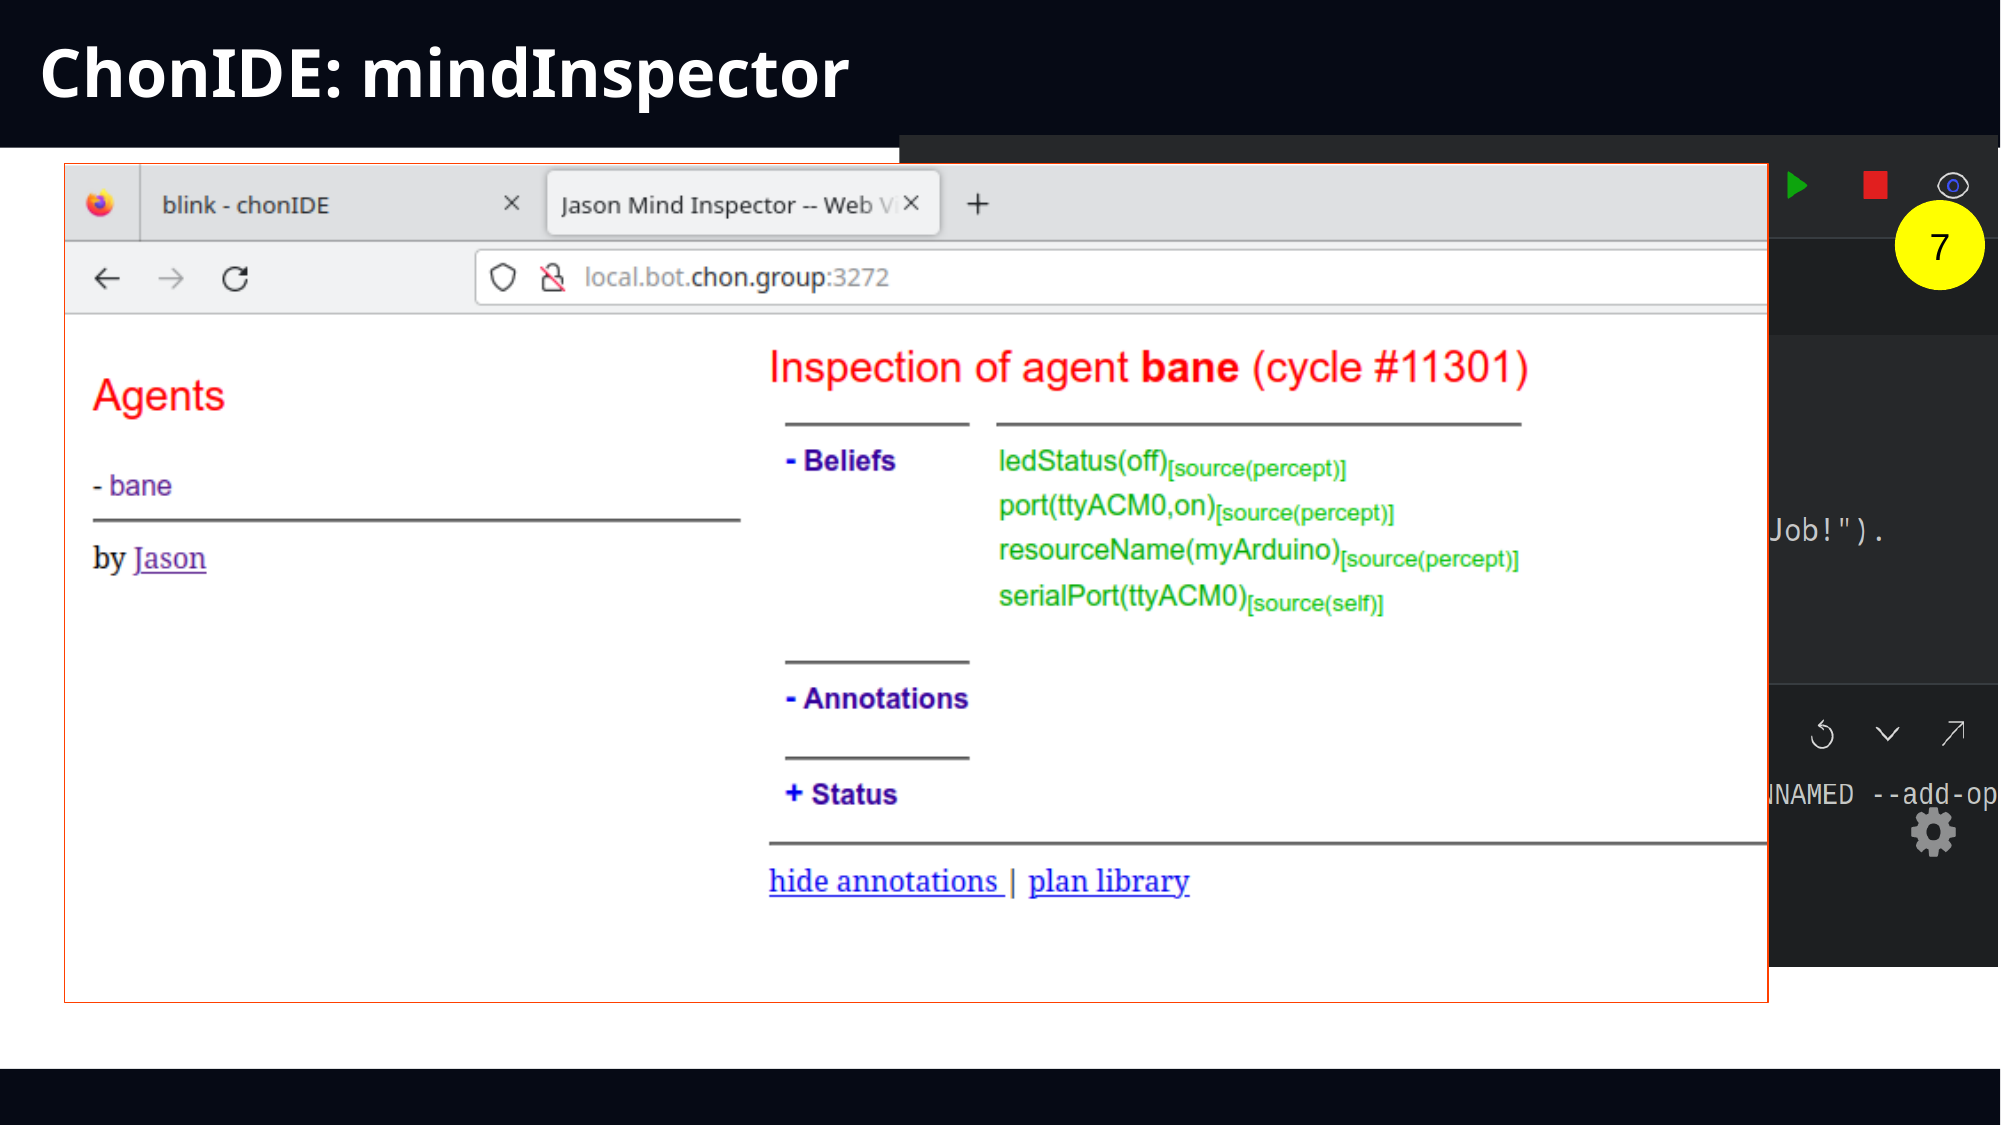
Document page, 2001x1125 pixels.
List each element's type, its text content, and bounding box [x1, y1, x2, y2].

picture [899, 135, 1998, 967]
text_box 7 [1895, 200, 1985, 290]
text_box ChonIDE: mindInspector [25, 23, 1998, 116]
picture [65, 164, 1767, 1002]
